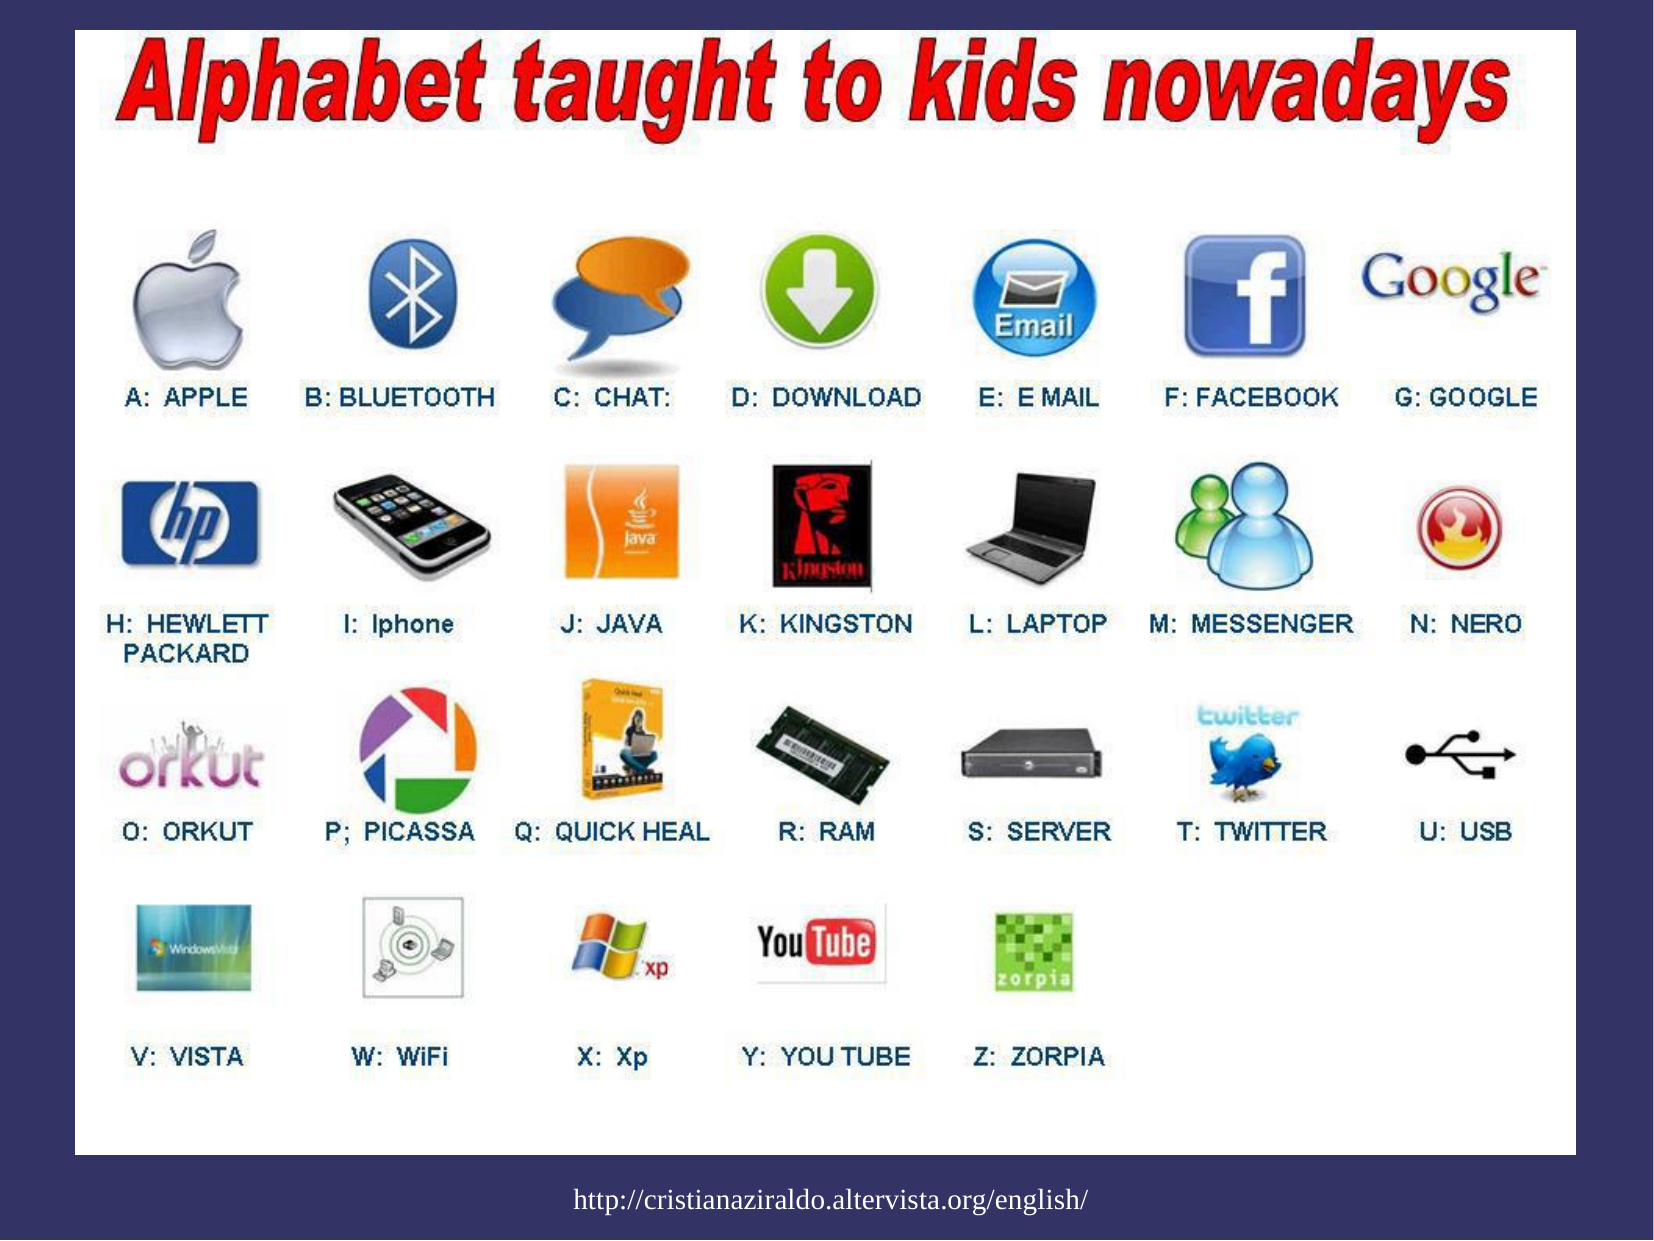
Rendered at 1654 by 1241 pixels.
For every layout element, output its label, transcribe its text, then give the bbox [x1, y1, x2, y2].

picture [75, 30, 1576, 1156]
text_box http://cristianaziraldo.altervista.org/english/ [87, 1162, 1576, 1238]
